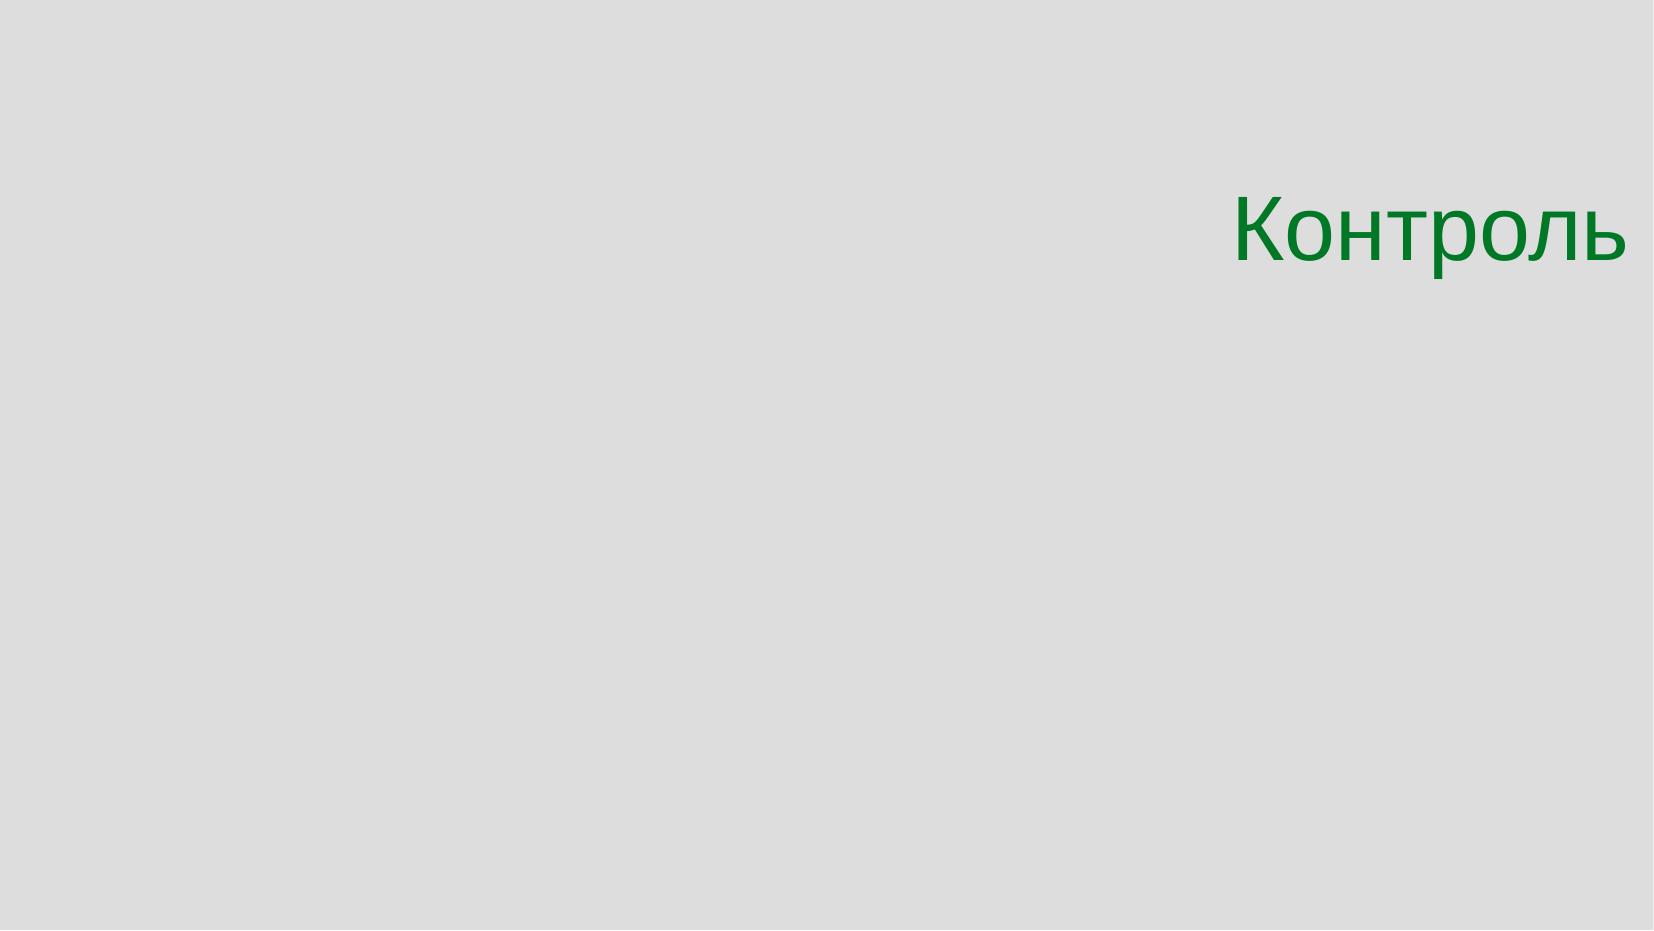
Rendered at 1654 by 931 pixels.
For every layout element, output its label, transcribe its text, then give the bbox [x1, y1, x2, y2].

title Контроль [23, 177, 1630, 414]
